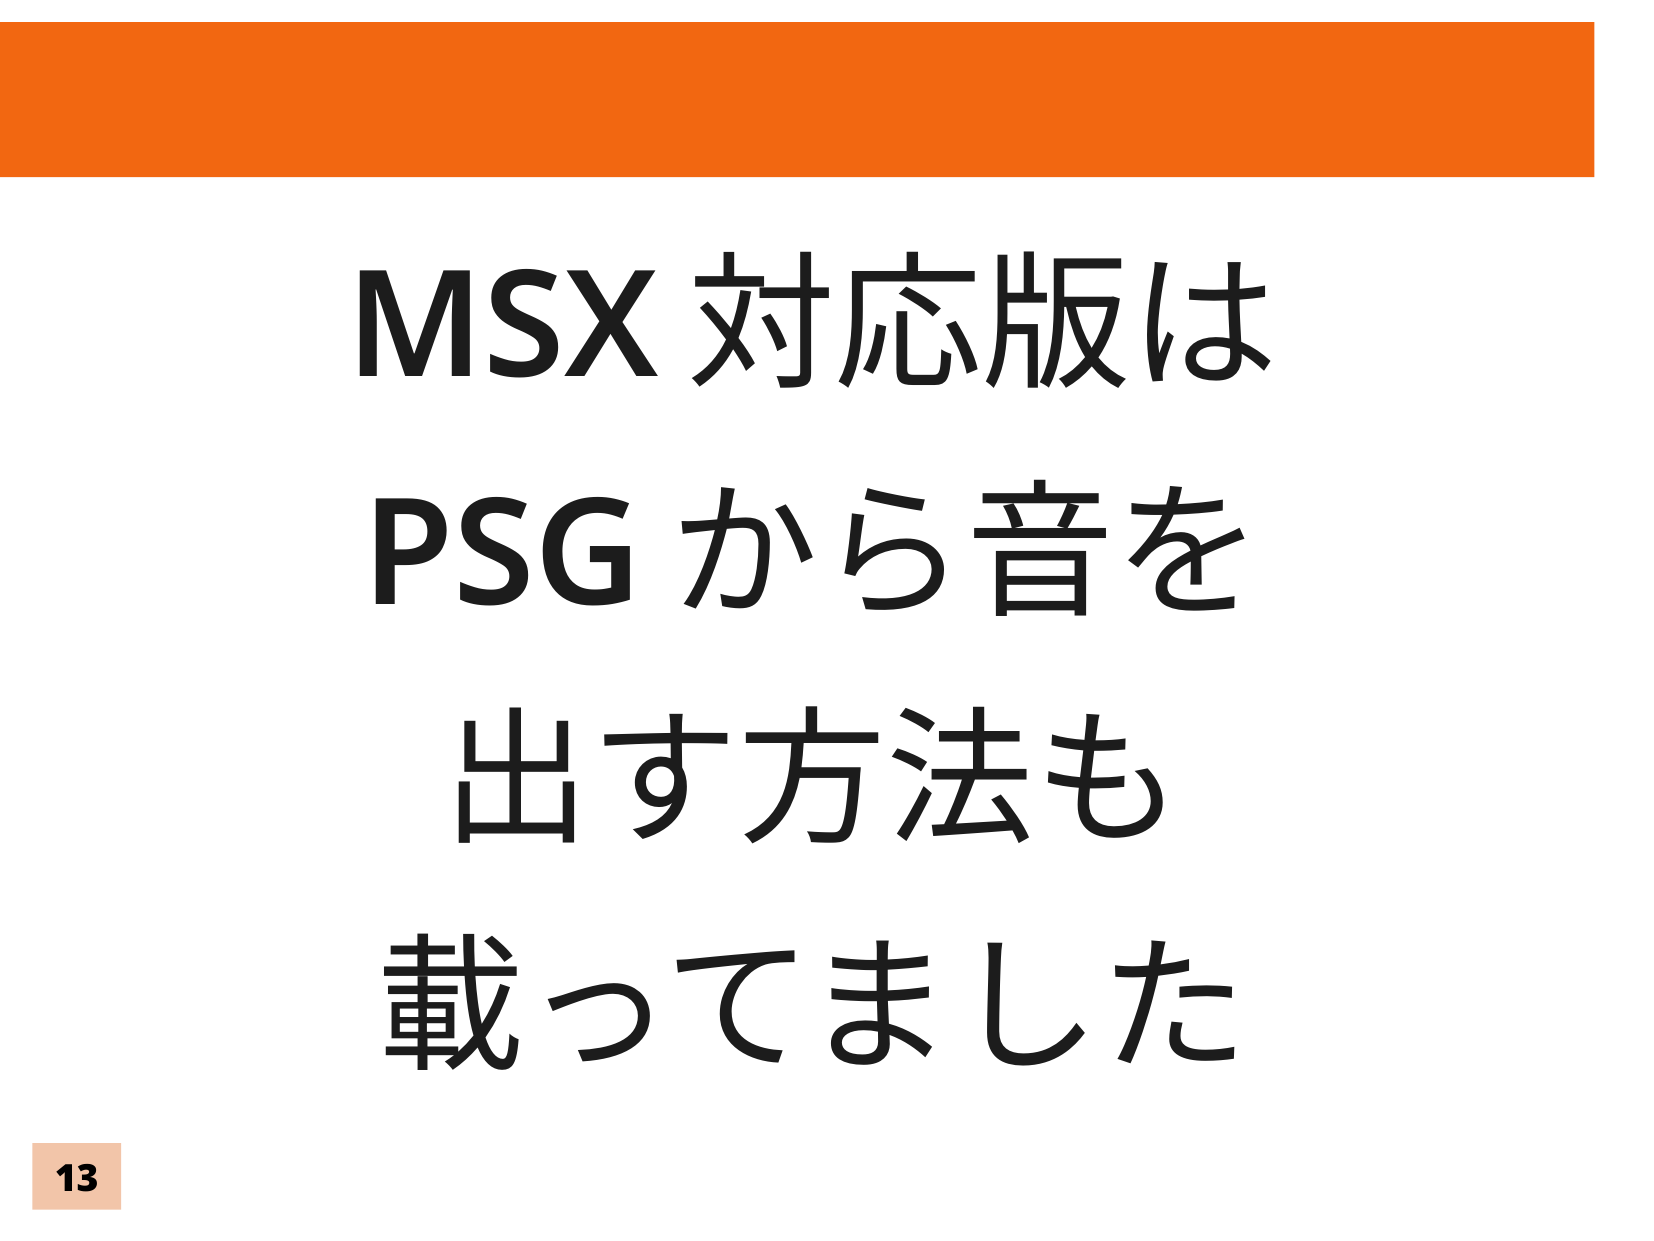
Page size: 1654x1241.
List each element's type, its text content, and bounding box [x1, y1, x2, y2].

list MSX対応版は PSGから音を 出す方法も 載ってました [59, 201, 1565, 1105]
